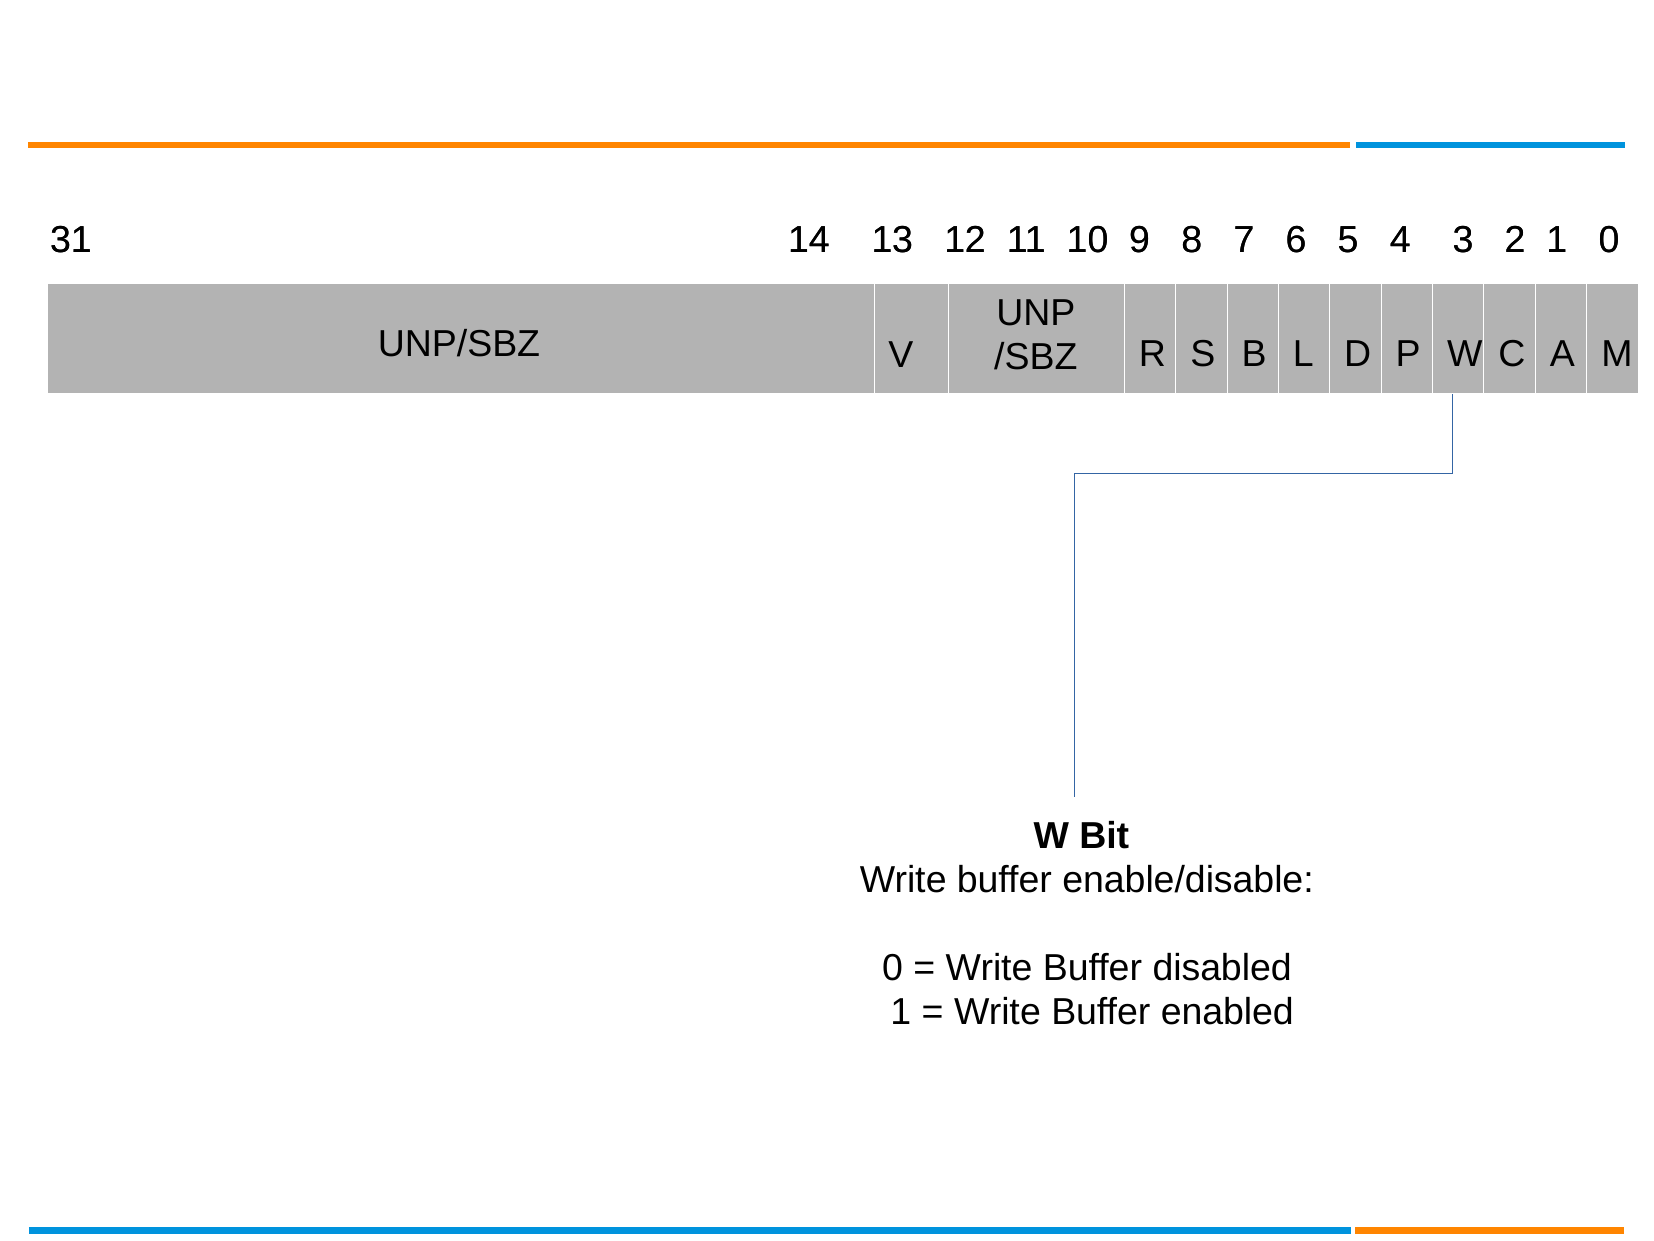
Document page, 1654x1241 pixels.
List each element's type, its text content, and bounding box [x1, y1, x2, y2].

text_box V [888, 291, 914, 376]
text_box L [1279, 284, 1329, 393]
text_box W [1433, 284, 1483, 393]
text_box P [1382, 284, 1432, 393]
text_box M [1587, 284, 1638, 393]
text_box [949, 284, 1124, 393]
text_box B [1228, 284, 1278, 393]
text_box [875, 284, 948, 393]
text_box W Bit [1033, 814, 1151, 858]
text_box 14 13 12 11 10 9 8 7 6 5 4 3 2 1 0 [788, 218, 1624, 263]
text_box 0 = Write Buffer disabled [882, 946, 1303, 991]
text_box /SBZ [994, 335, 1078, 380]
text_box Write buffer enable/disable: [859, 858, 1325, 903]
text_box [48, 284, 874, 393]
text_box 31 [50, 218, 92, 263]
text_box S [1176, 284, 1227, 393]
text_box UNP/SBZ [377, 322, 541, 367]
text_box 1 = Write Buffer enabled [890, 990, 1295, 1035]
text_box UNP [996, 291, 1076, 335]
text_box D [1330, 284, 1381, 393]
text_box A [1536, 284, 1586, 393]
text_box R [1125, 284, 1175, 393]
text_box C [1484, 284, 1535, 393]
